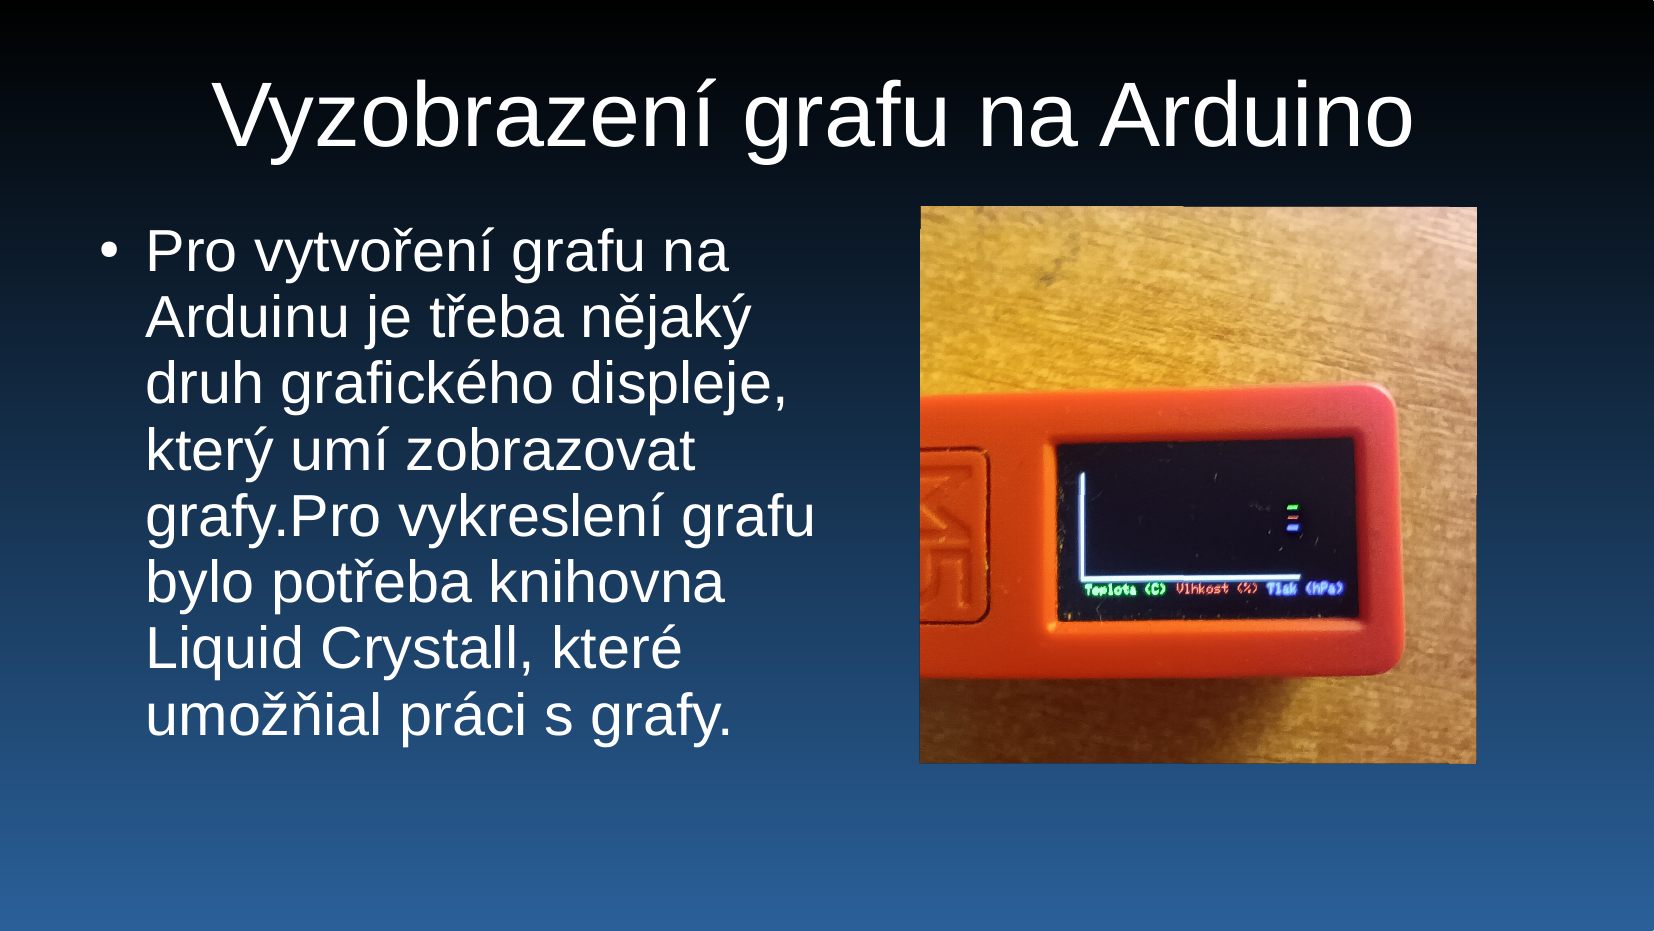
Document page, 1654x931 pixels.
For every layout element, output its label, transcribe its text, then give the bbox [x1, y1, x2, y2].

list Pro vytvoření grafu na Arduinu je třeba nějaký druh grafického displeje, který umí zobrazovat grafy.Pro vykreslení grafu bylo potřeba knihovna Liquid Crystall, které umožňial práci s grafy. [82, 217, 827, 758]
picture [919, 206, 1477, 764]
title Vyzobrazení grafu na Arduino [82, 37, 1571, 193]
